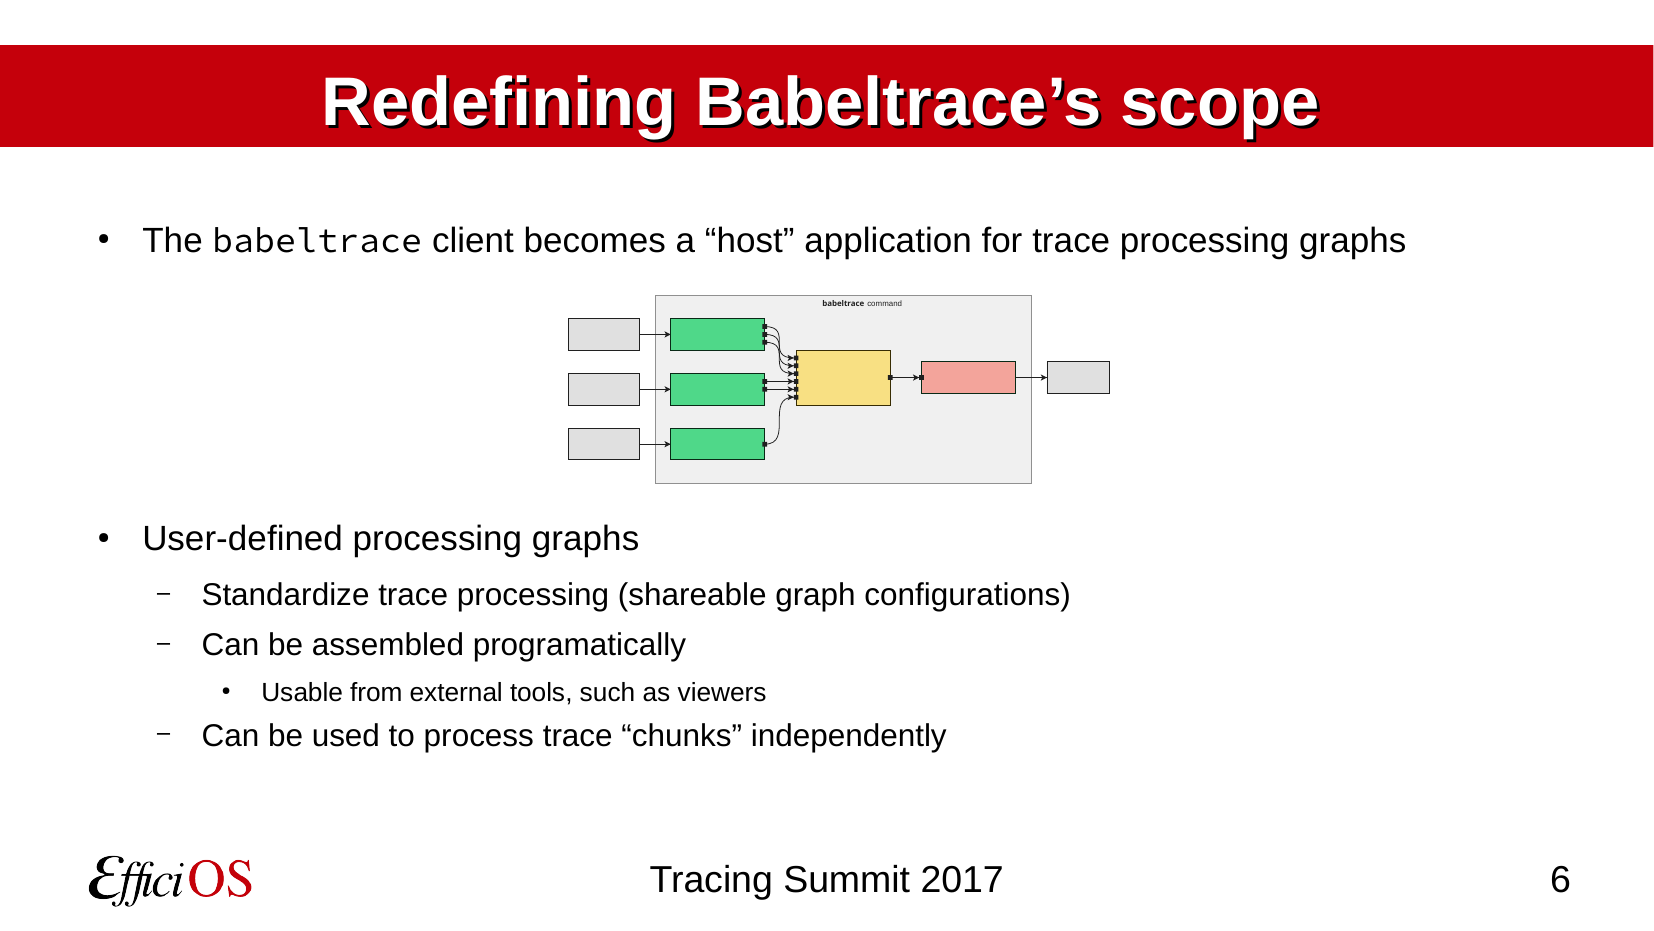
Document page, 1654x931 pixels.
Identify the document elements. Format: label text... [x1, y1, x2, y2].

list The babeltrace client becomes a “host” application for trace processing graphs User-defined processing graphs Standardize trace processing (shareable graph configurations) Can be assembled programatically Usable from external tools, such as viewers Can be used to process trace “chunks” independently [82, 217, 1571, 758]
title Redefining Babeltrace’s scope [76, 24, 1565, 180]
picture [568, 294, 1111, 485]
picture [82, 853, 260, 910]
